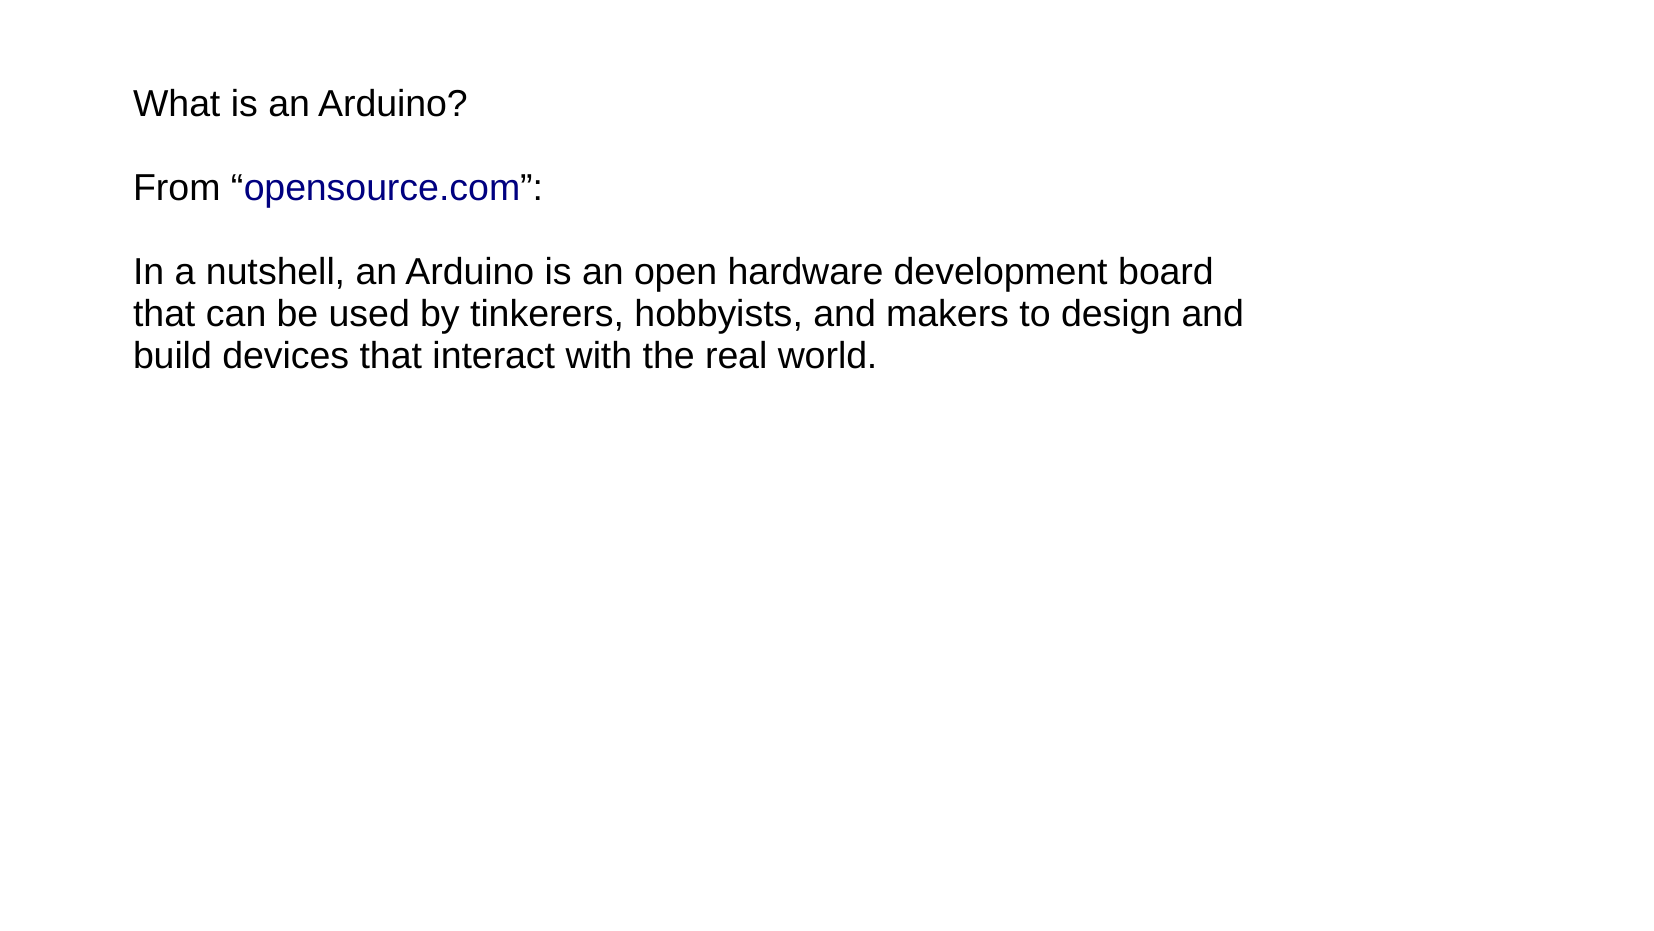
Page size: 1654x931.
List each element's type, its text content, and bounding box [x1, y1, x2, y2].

text_box What is an Arduino? From “opensource.com”: In a nutshell, an Arduino is an open hardware development board that can be used by tinkerers, hobbyists, and makers to design and build devices that interact with the real world. [118, 75, 1291, 384]
